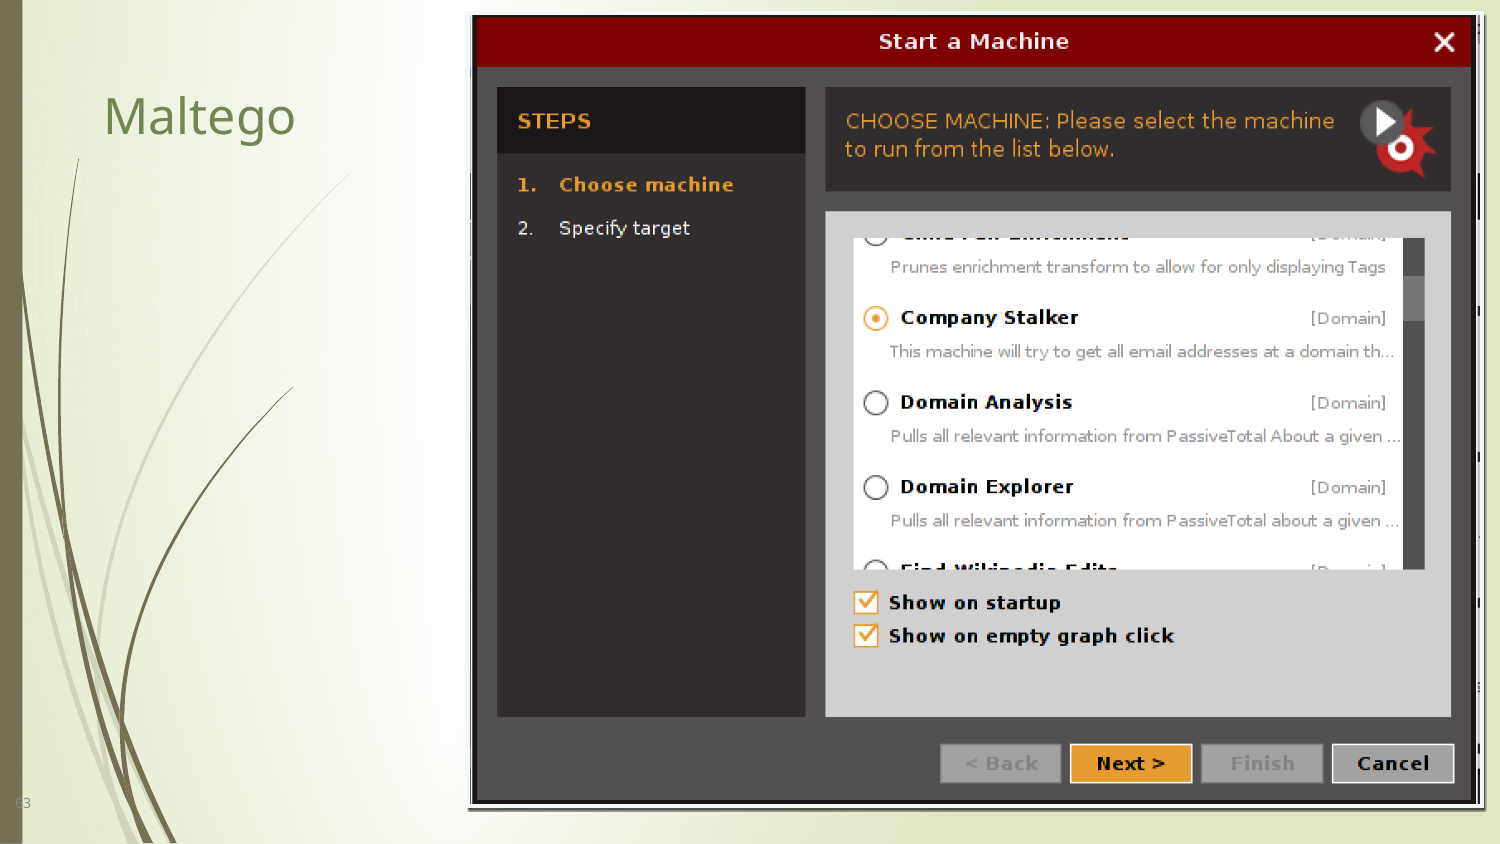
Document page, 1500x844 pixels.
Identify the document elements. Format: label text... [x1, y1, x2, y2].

picture [469, 15, 1480, 804]
title Maltego [88, 76, 1186, 235]
footer <number> [0, 782, 475, 828]
